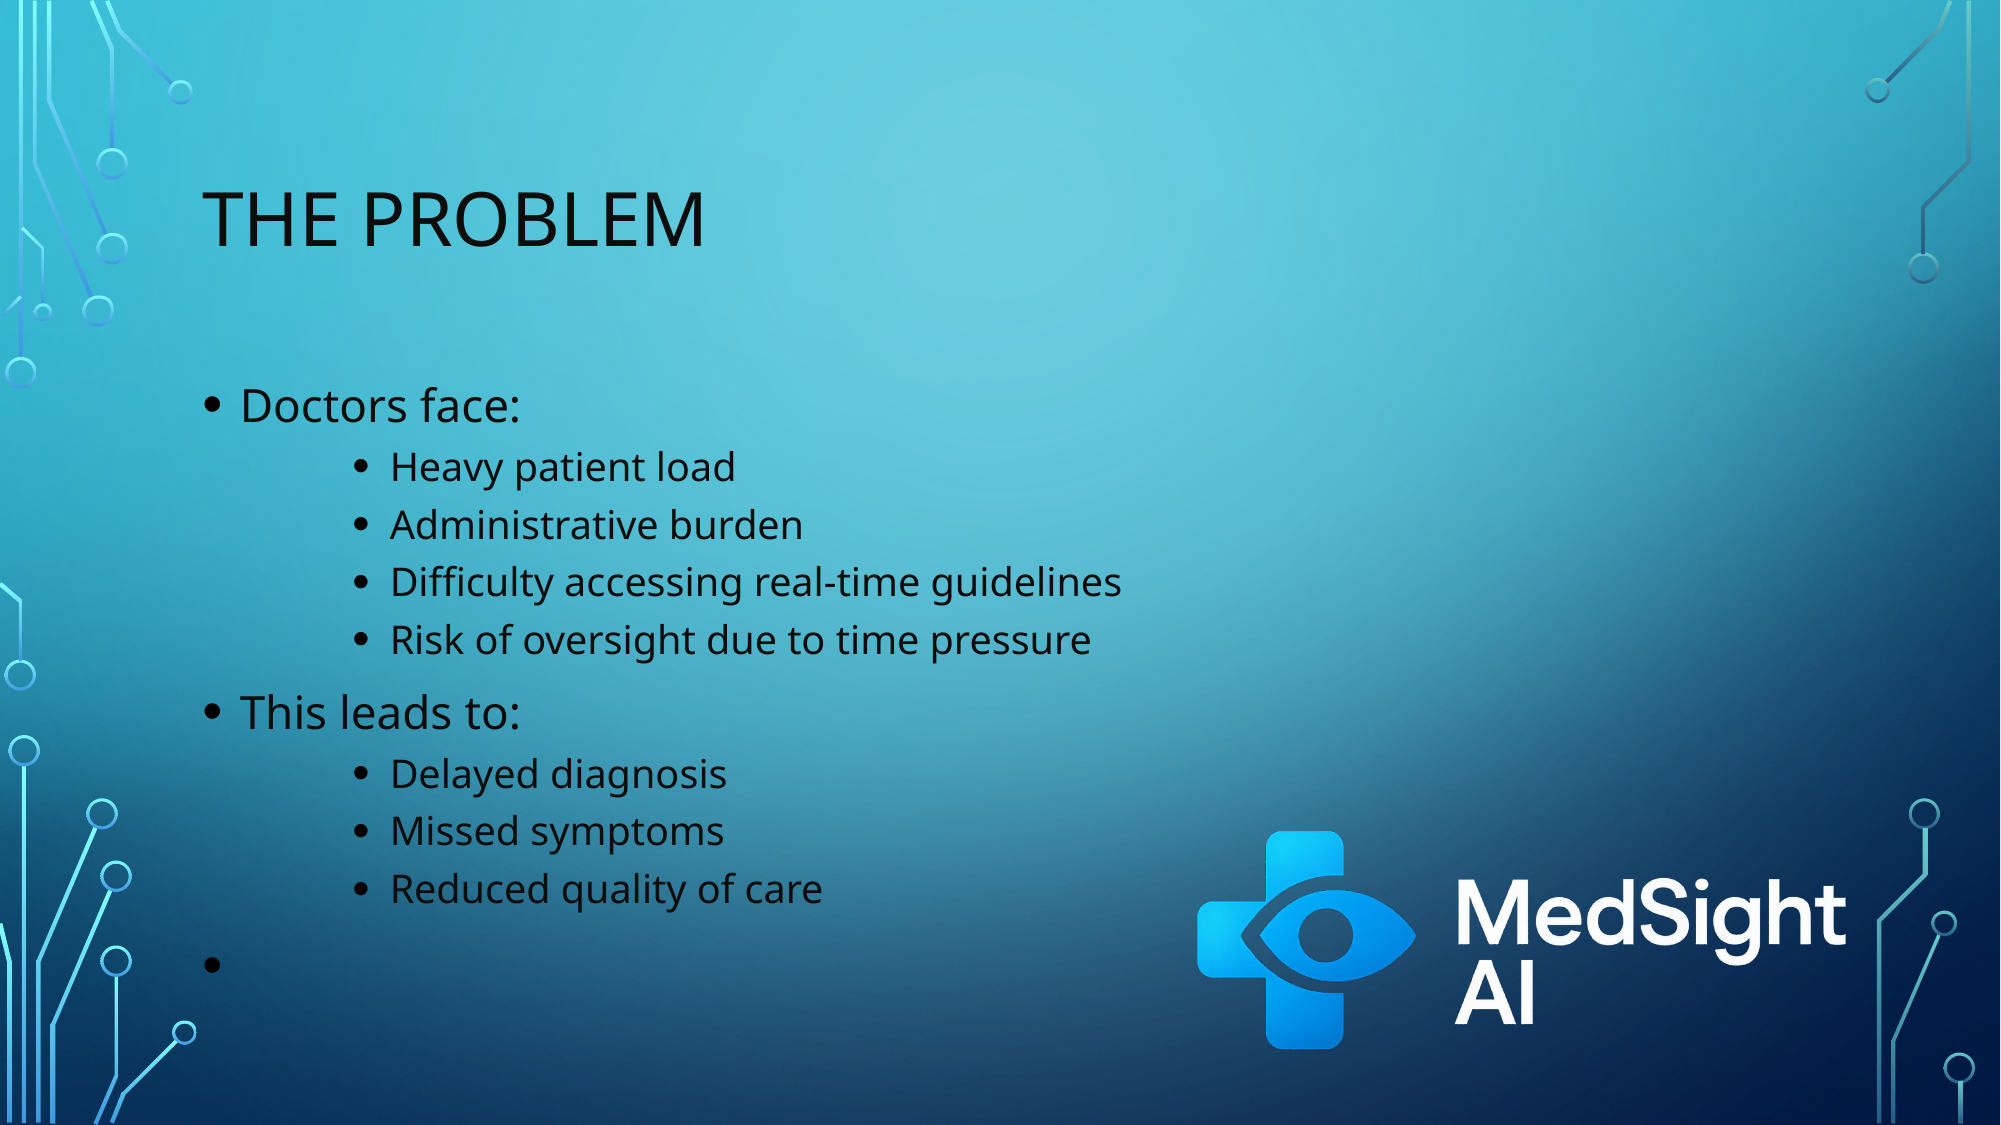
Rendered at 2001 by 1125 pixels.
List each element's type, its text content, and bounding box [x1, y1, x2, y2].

picture [999, 614, 2000, 1125]
list Doctors face: Heavy patient load Administrative burden Difficulty accessing real-time guidelines Risk of oversight due to time pressure This leads to: Delayed diagnosis Missed symptoms Reduced quality of care [187, 369, 1813, 951]
title The problem [187, 101, 1813, 344]
